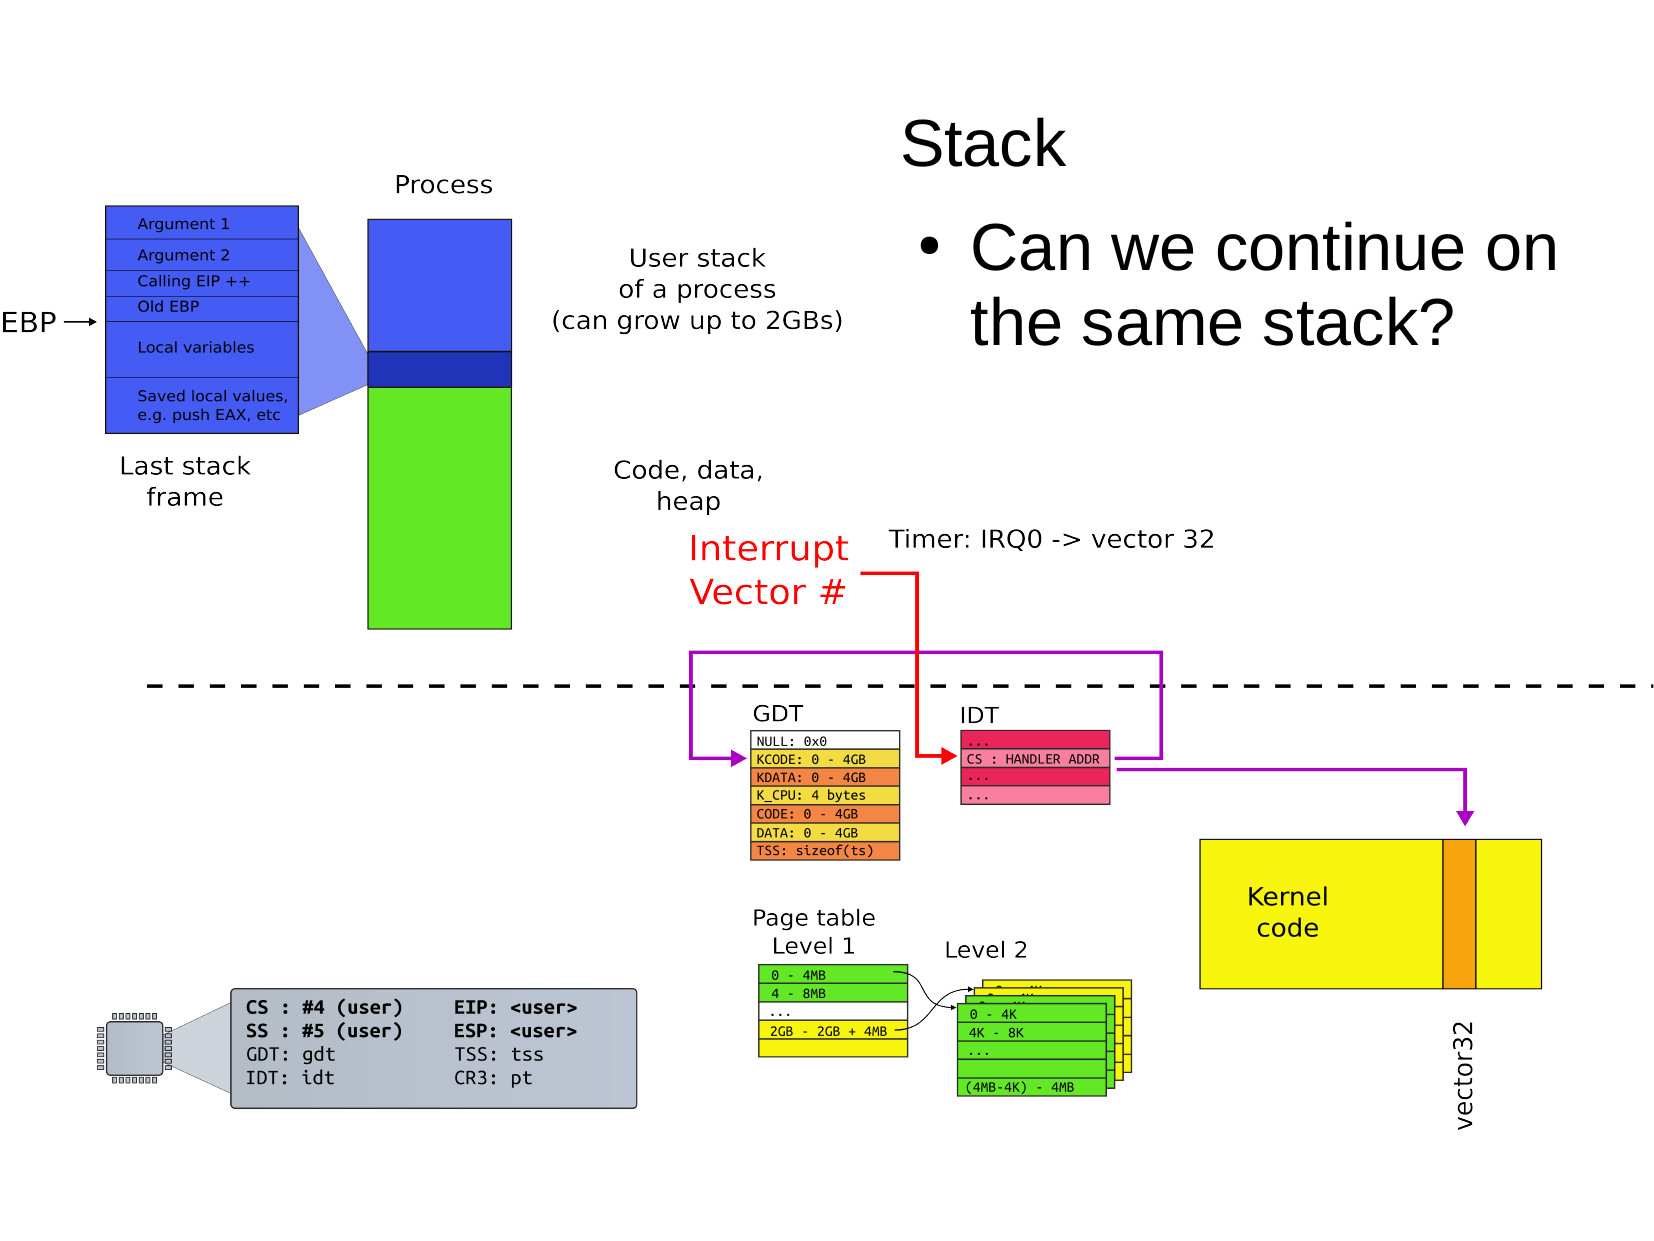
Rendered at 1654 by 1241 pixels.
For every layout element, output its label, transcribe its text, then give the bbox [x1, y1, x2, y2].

list Stack Can we continue on the same stack? [900, 105, 1576, 175]
picture [3, 175, 1654, 1130]
